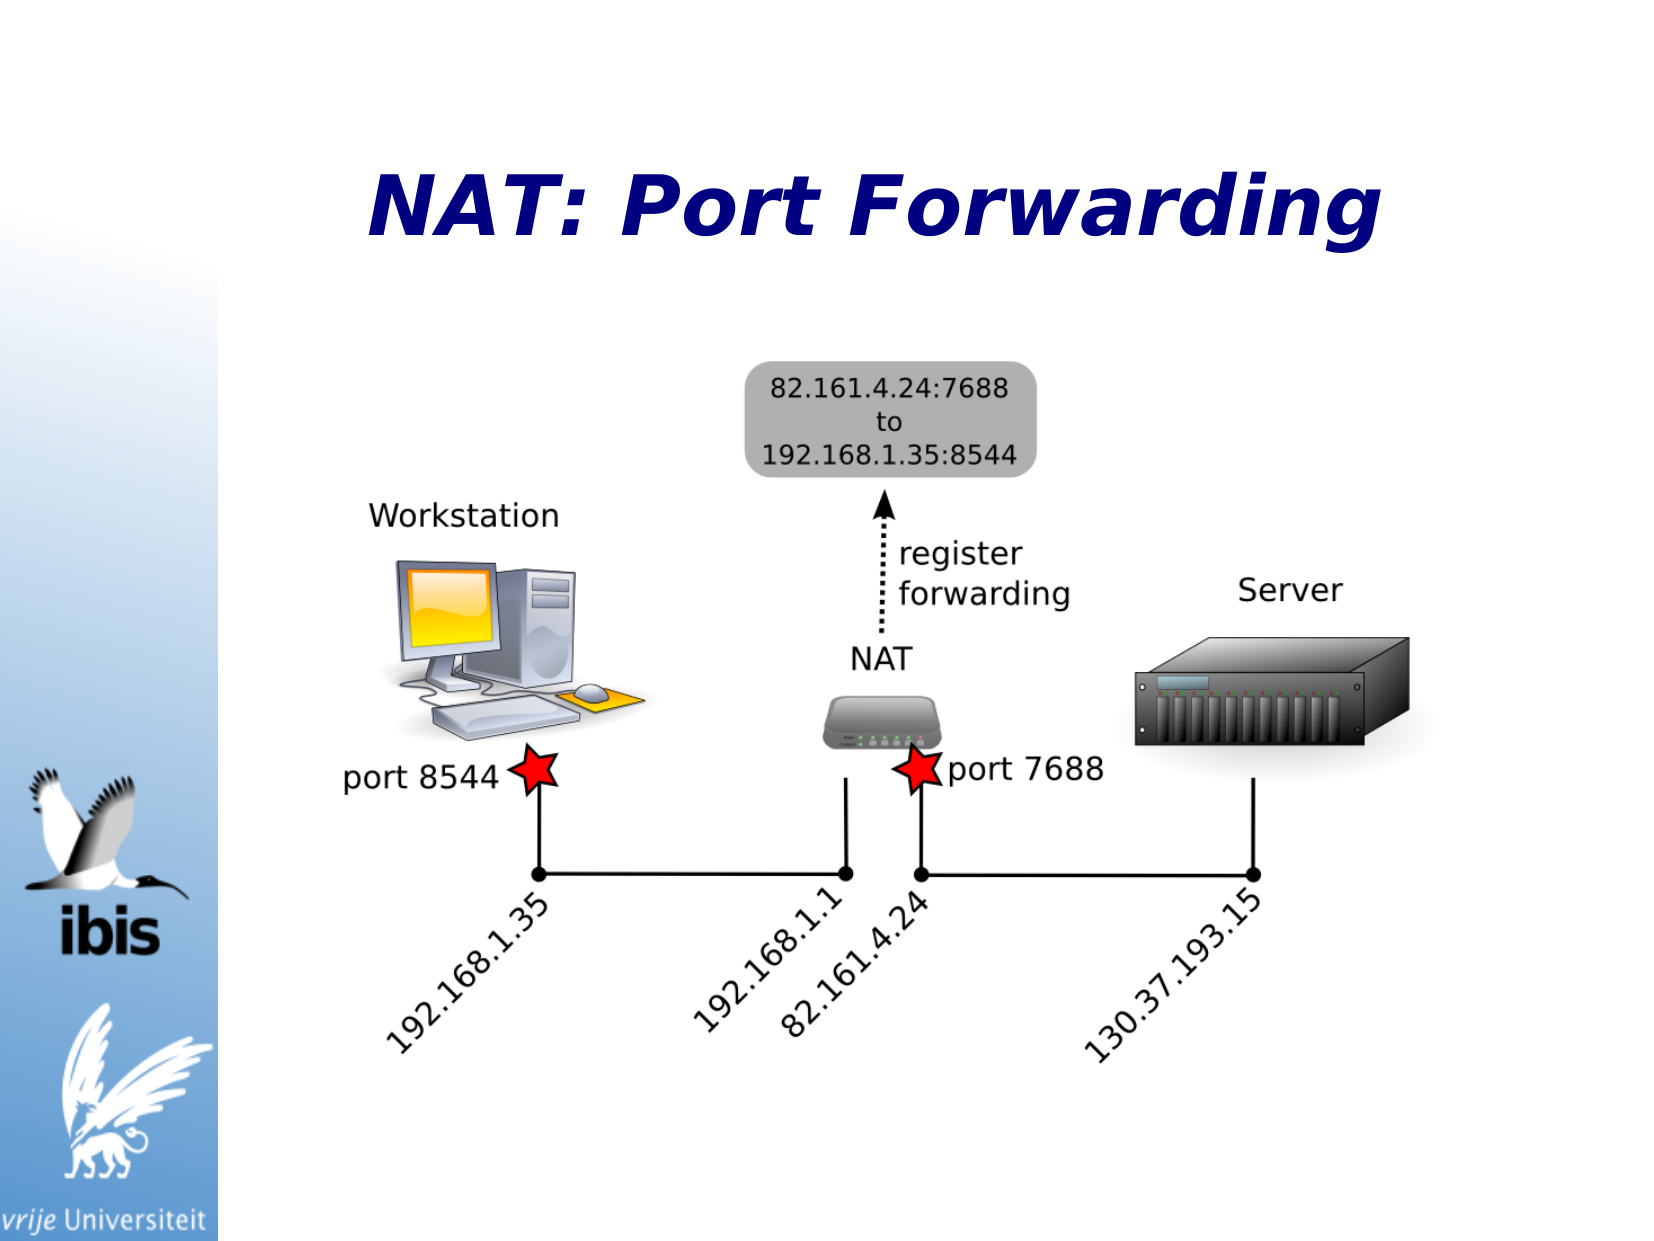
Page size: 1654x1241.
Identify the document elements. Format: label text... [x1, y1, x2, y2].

title NAT: Port Forwarding [219, 102, 1534, 311]
picture [311, 324, 1465, 1098]
picture [0, 0, 218, 1241]
